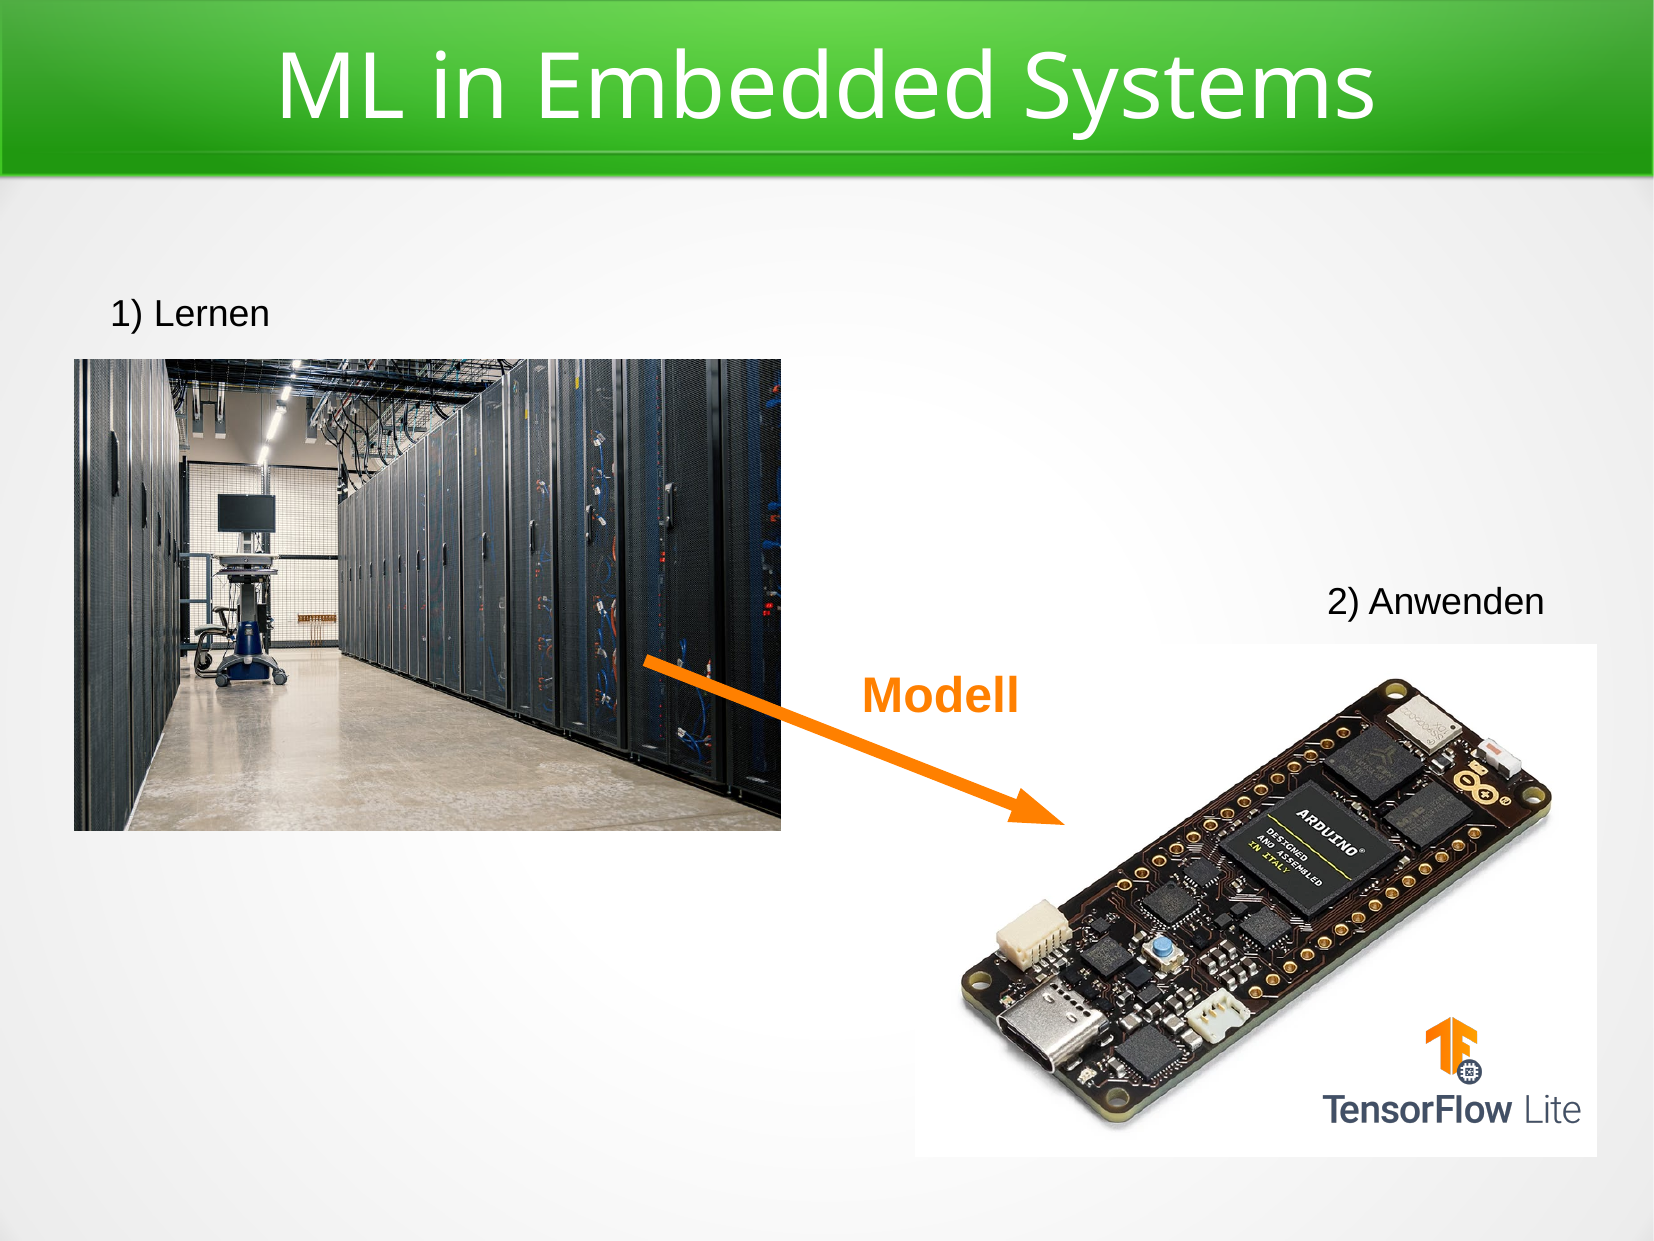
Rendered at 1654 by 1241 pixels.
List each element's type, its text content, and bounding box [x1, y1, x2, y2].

title ML in Embedded Systems [82, 11, 1571, 154]
text_box 2) Anwenden [1312, 573, 1561, 631]
text_box Modell [846, 660, 1036, 731]
text_box 1) Lernen [95, 285, 286, 342]
picture [0, 0, 1654, 1241]
